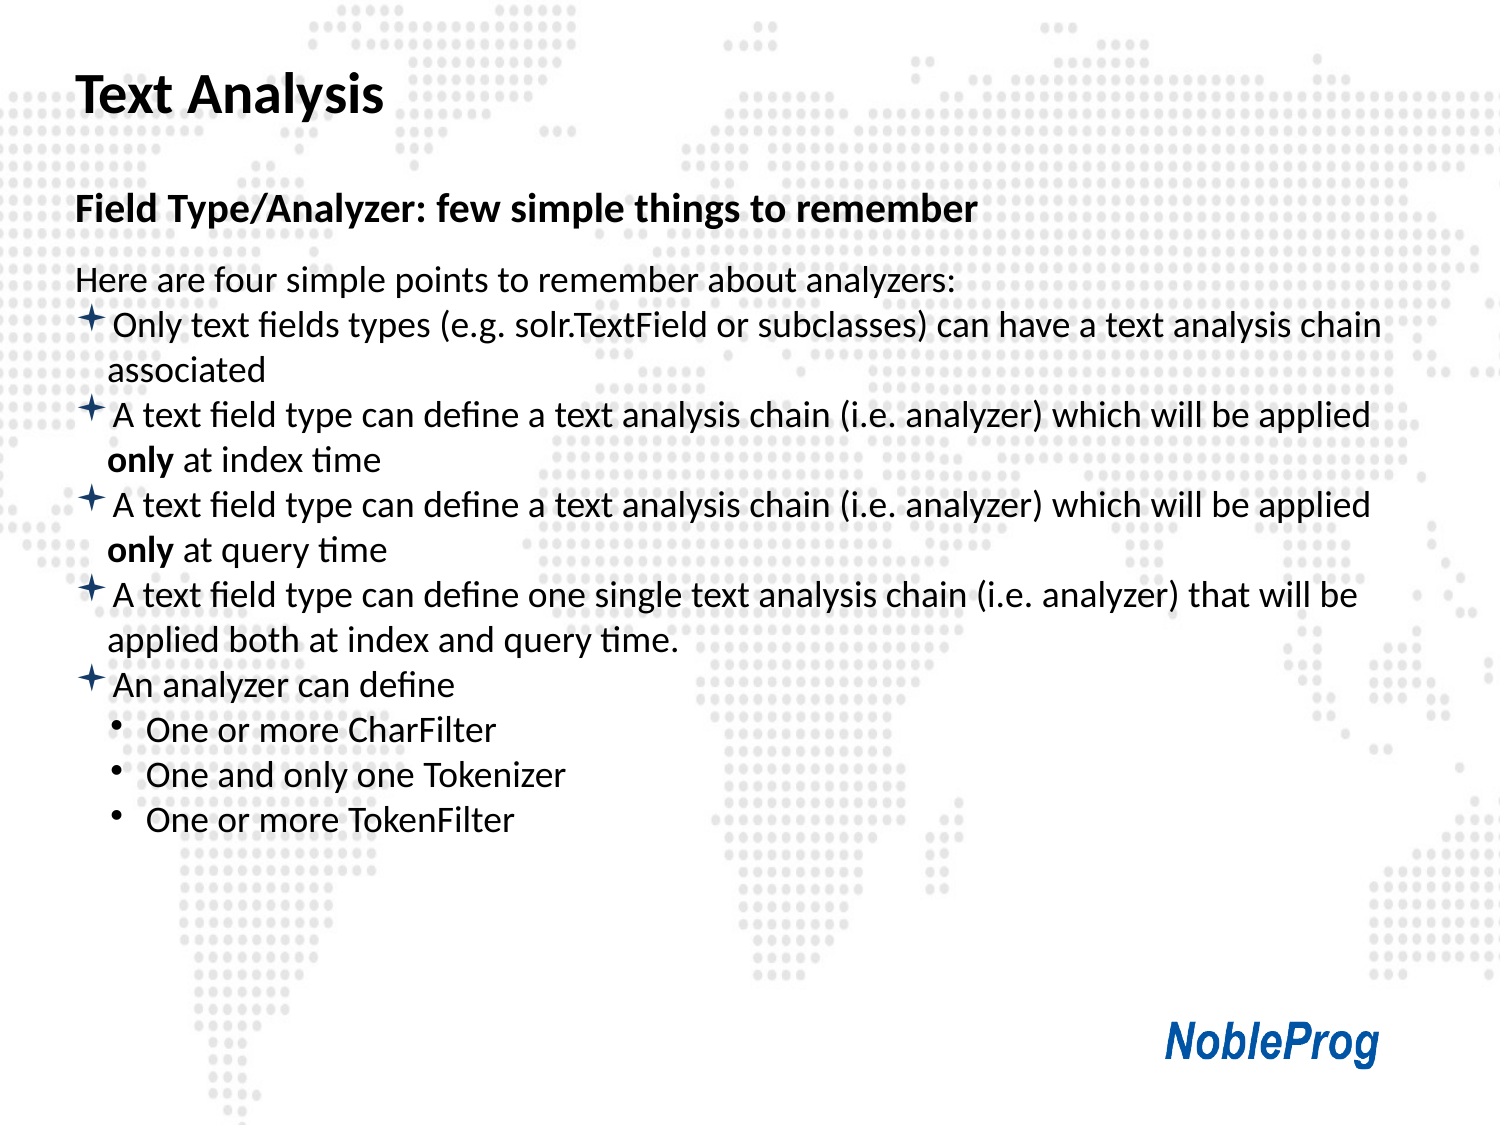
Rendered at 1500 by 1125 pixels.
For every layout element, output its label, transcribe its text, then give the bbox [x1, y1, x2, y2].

picture [0, 0, 1500, 1125]
text_box Text Analysis [75, 55, 1425, 180]
text_box Field Type/Analyzer: few simple things to remember [75, 180, 1425, 255]
text_box Here are four simple points to remember about analyzers: Only text fields types (e.g. solr.TextField or subclasses) can have a text analysis chain associated A text field type can define a text analysis chain (i.e. analyzer) which will be applied only at index time A text field type can define a text analysis chain (i.e. analyzer) which will be applied only at query time A text field type can define one single text analysis chain (i.e. analyzer) that will be applied both at index and query time. An analyzer can define One or more CharFilter One and only one Tokenizer One or more TokenFilter [75, 255, 1425, 993]
